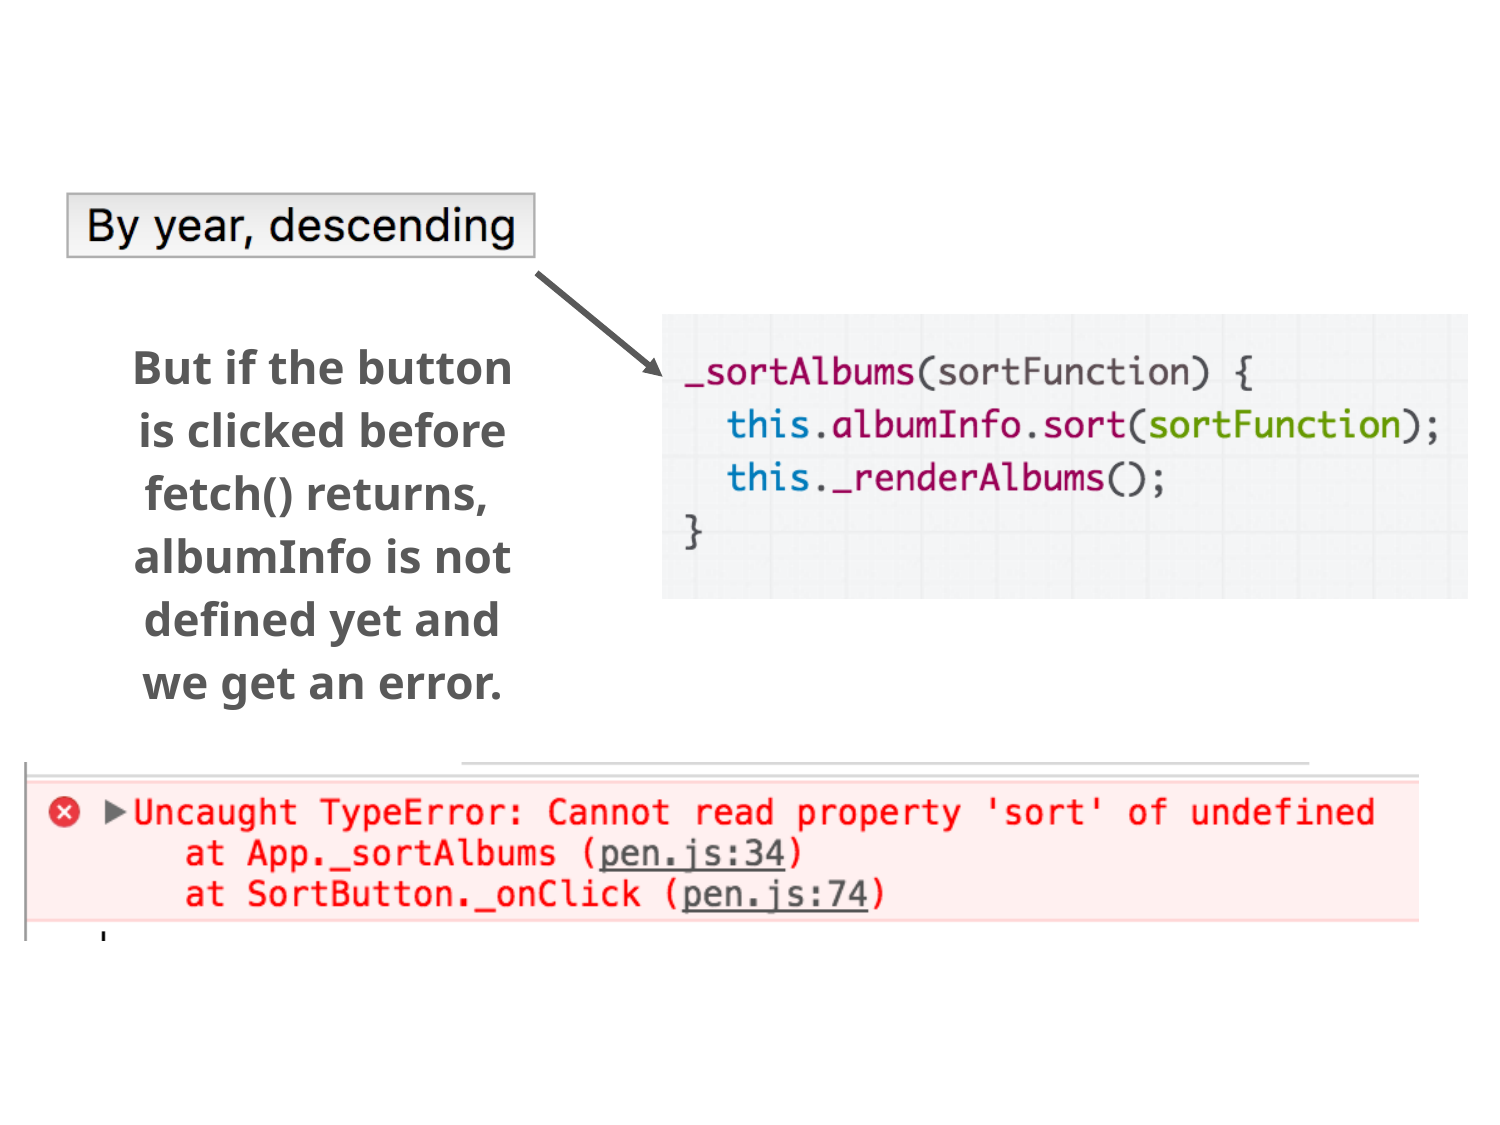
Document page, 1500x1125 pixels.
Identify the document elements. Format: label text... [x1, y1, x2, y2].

picture [24, 762, 1419, 941]
picture [662, 314, 1468, 599]
picture [47, 164, 542, 274]
list But if the button is clicked before fetch() returns, albumInfo is not defined yet and we get an error. [108, 315, 537, 711]
